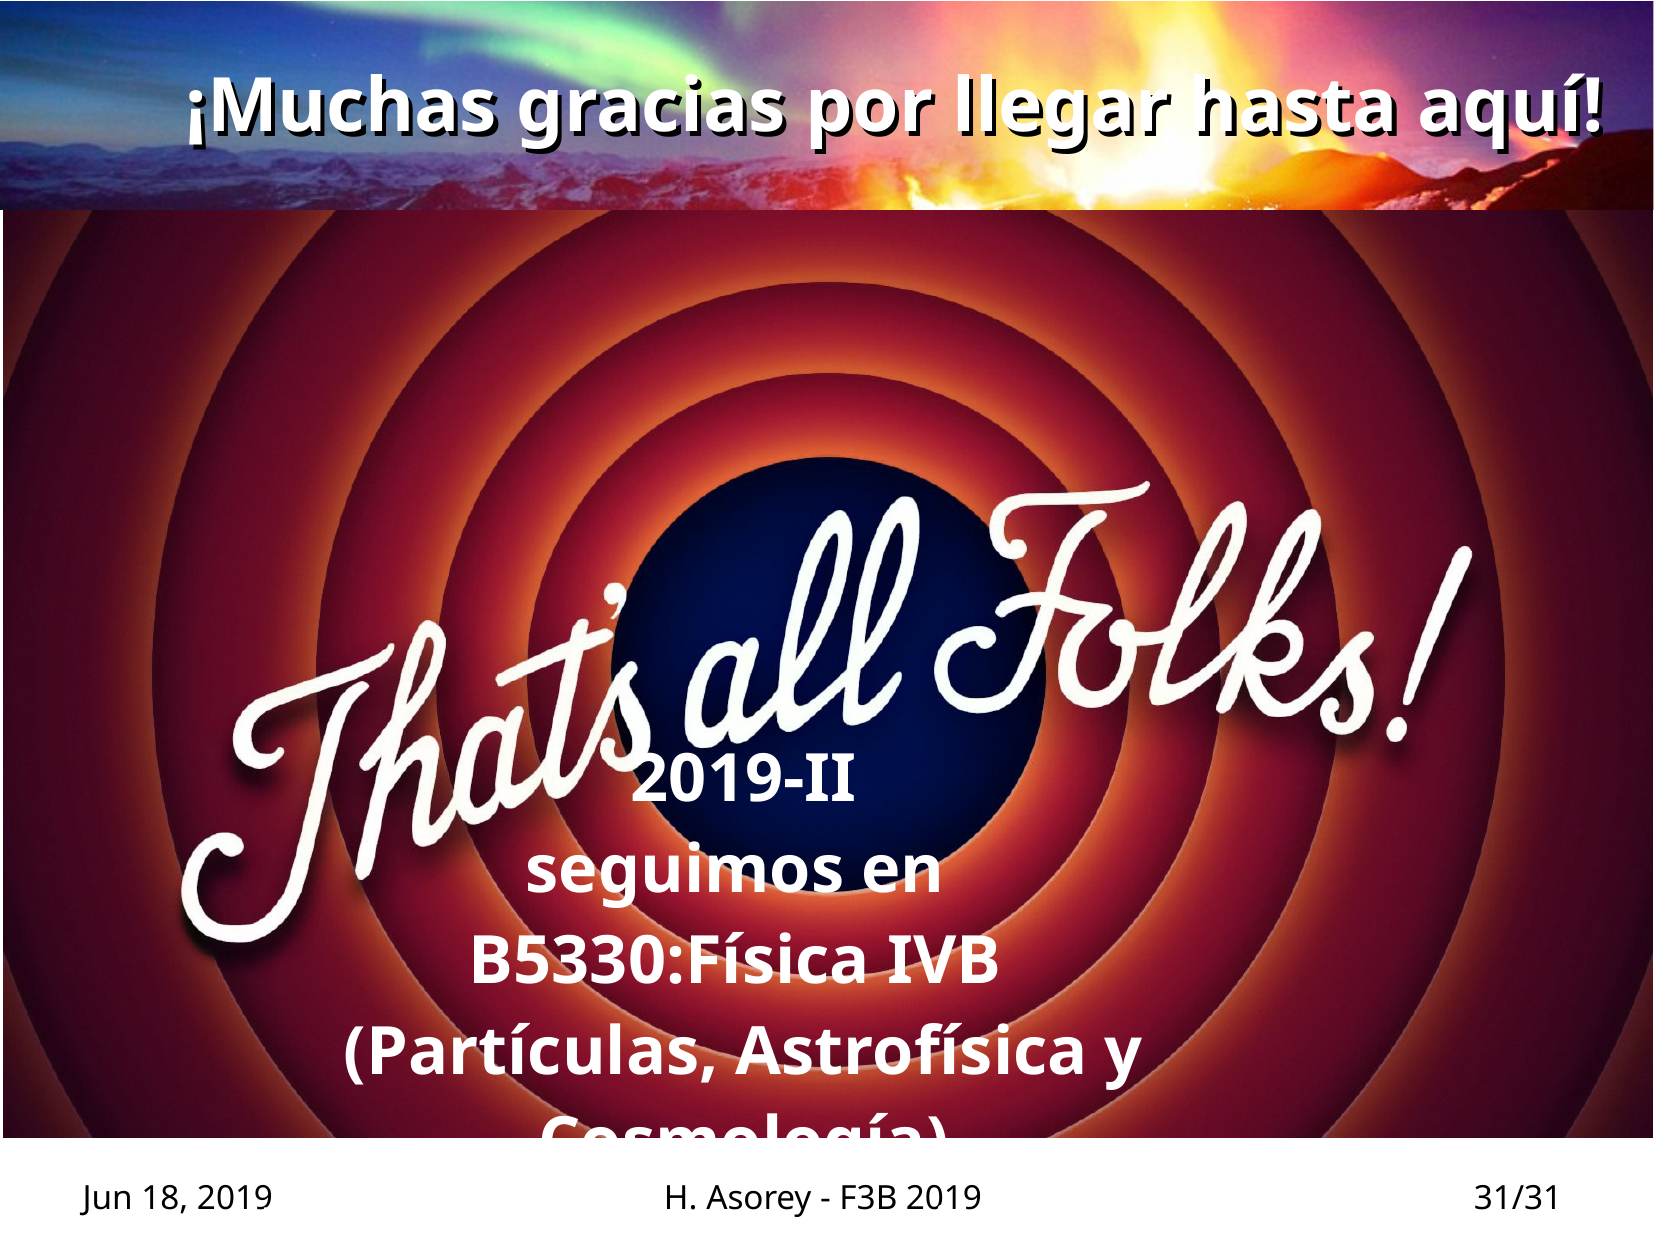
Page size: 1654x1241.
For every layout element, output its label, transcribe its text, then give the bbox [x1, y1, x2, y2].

picture [0, 1, 1654, 1138]
title ¡Muchas gracias por llegar hasta aquí! [45, 15, 1606, 191]
text_box 2019-II seguimos en B5330:Física IVB (Partículas, Astrofísica y Cosmología) 5hx16=80h - correlatividades: ModA+F3B [243, 723, 1476, 1145]
